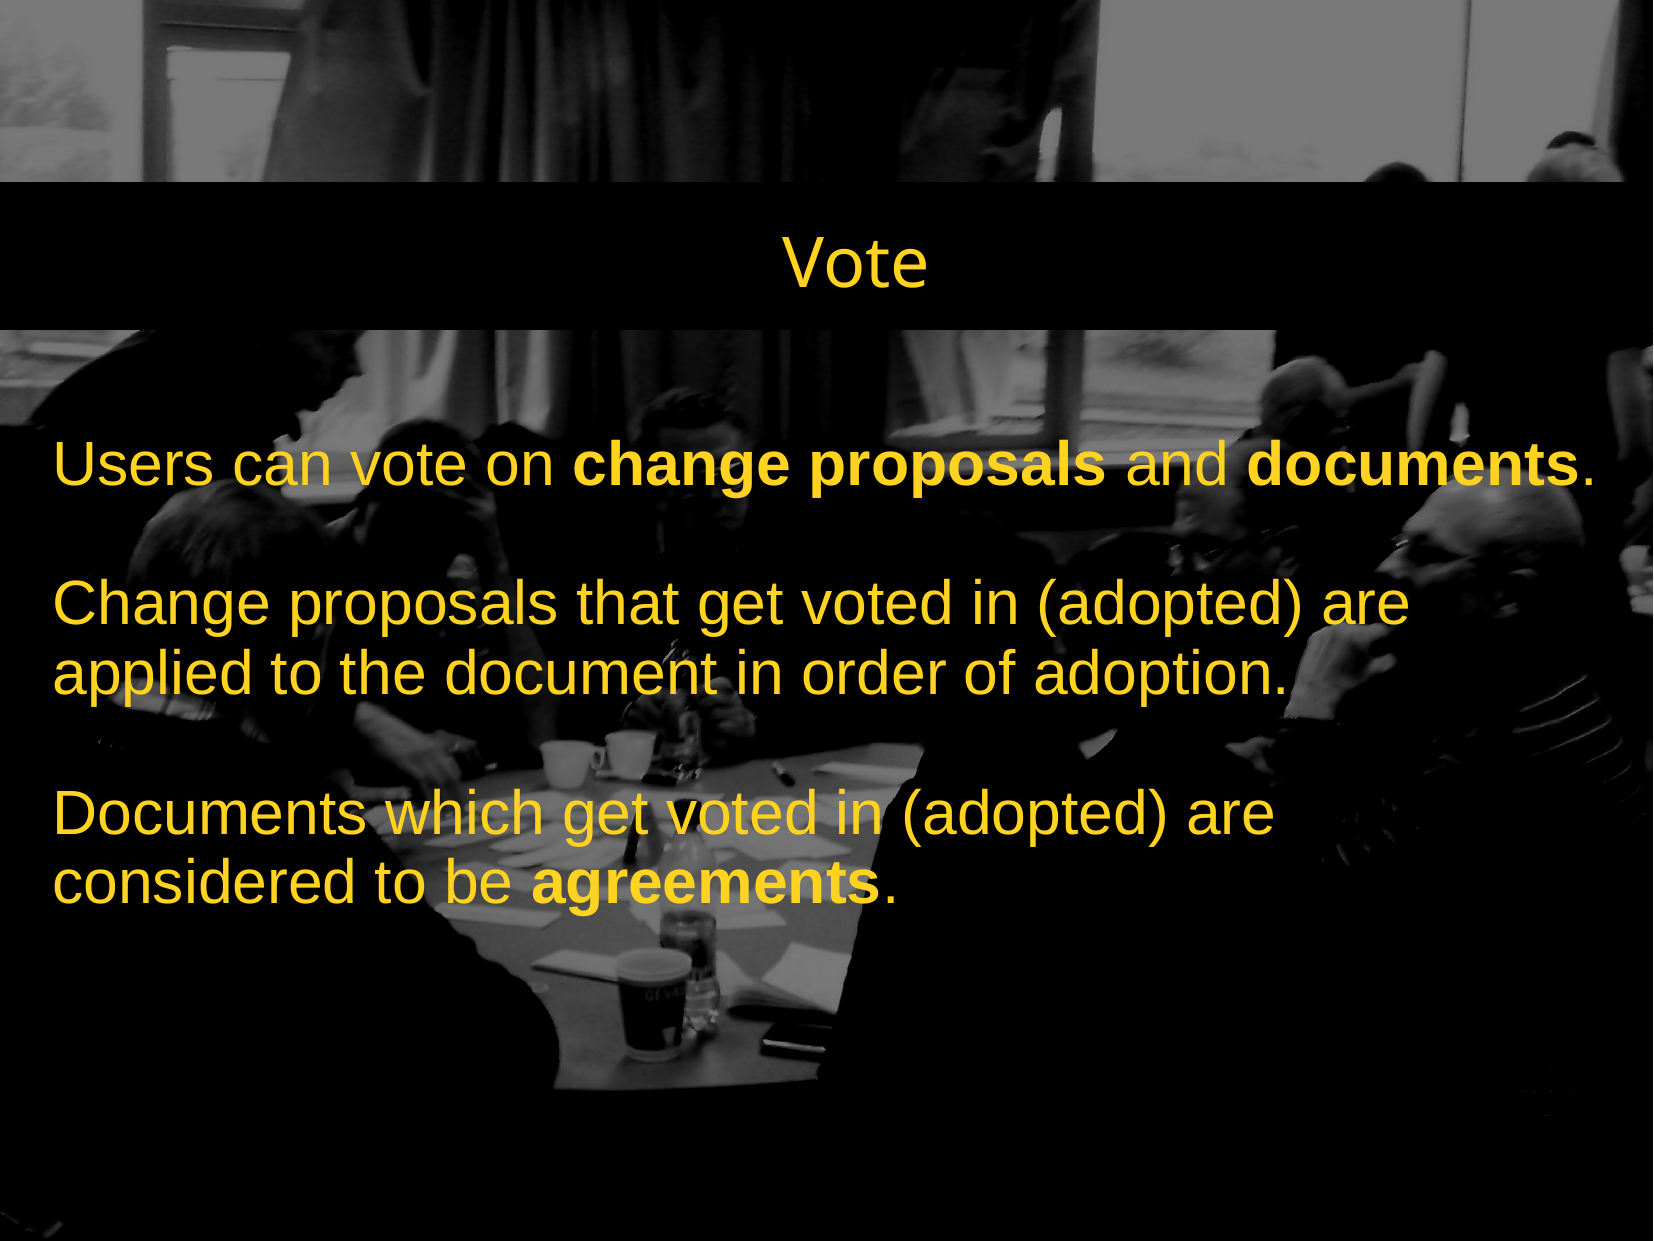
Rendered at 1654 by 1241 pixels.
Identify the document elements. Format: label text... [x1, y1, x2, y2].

picture [0, 0, 1653, 182]
text_box Users can vote on change proposals and documents. Change proposals that get voted in (adopted) are applied to the document in order of adoption. Documents which get voted in (adopted) are considered to be agreements. [37, 421, 1613, 1106]
picture [0, 330, 1653, 1241]
list Vote [25, 212, 1639, 310]
text_box [0, 182, 1653, 330]
